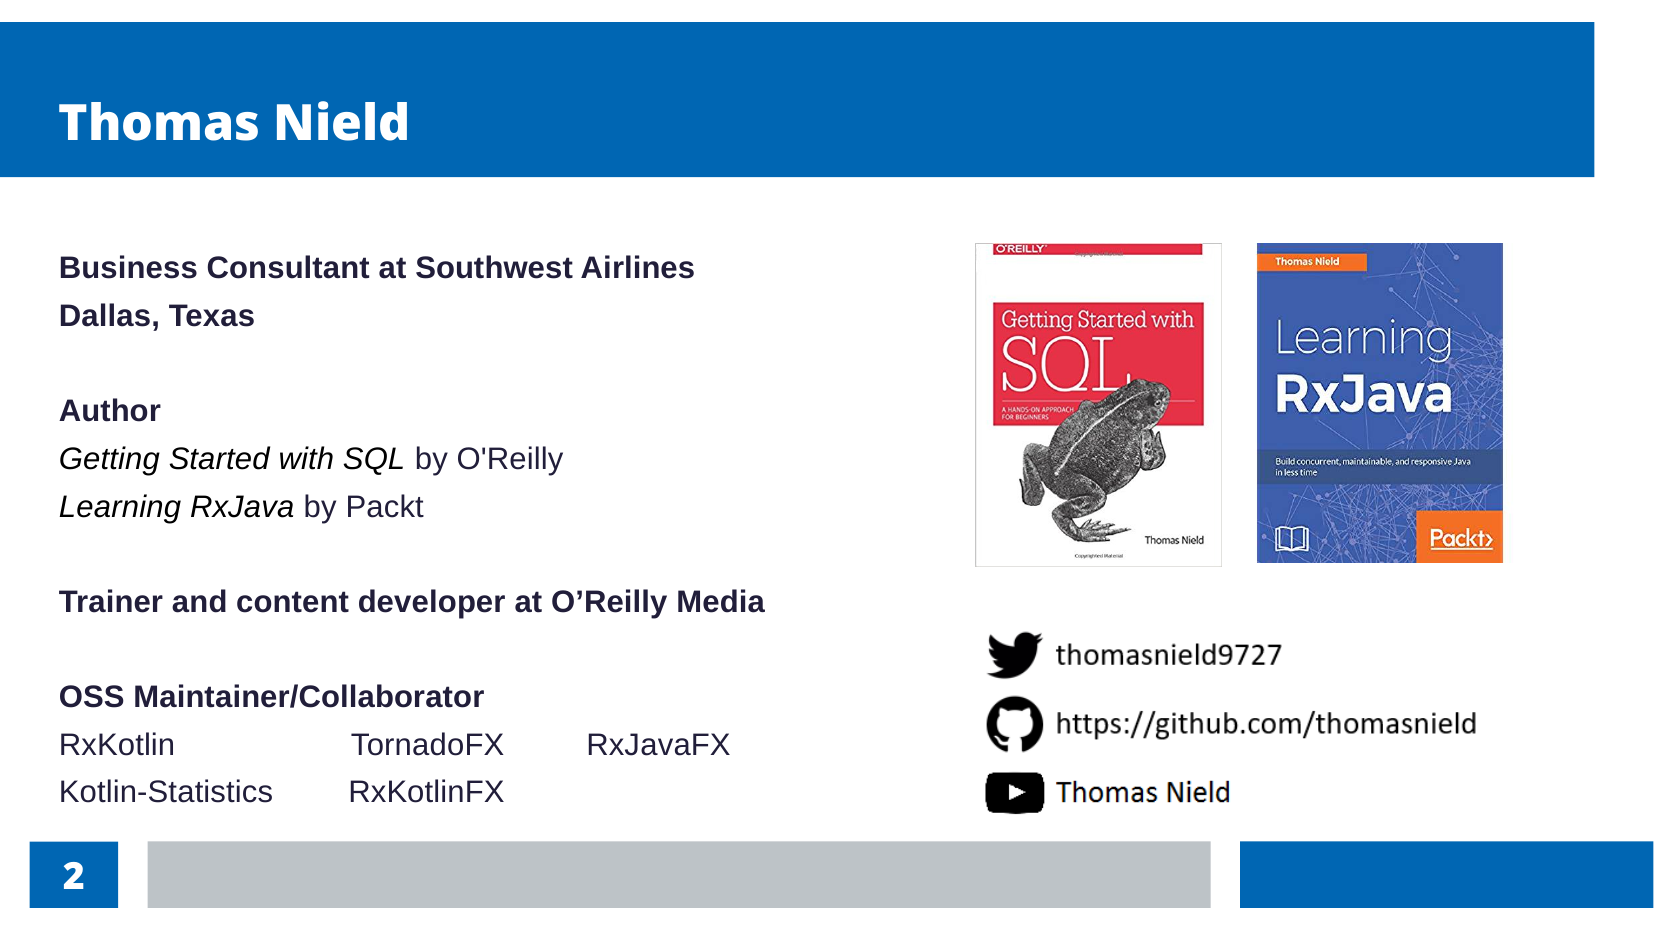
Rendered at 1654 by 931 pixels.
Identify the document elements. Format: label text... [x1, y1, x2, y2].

picture [975, 243, 1222, 567]
list Business Consultant at Southwest Airlines Dallas, Texas Author Getting Started with SQL by O'Reilly Learning RxJava by Packt Trainer and content developer at O’Reilly Media OSS Maintainer/Collaborator RxKotlin TornadoFX RxJavaFX Kotlin-Statistics RxKotlinFX [59, 243, 1565, 820]
title Thomas Nield [59, 44, 1595, 156]
picture [1234, 243, 1526, 563]
picture [975, 614, 1490, 820]
